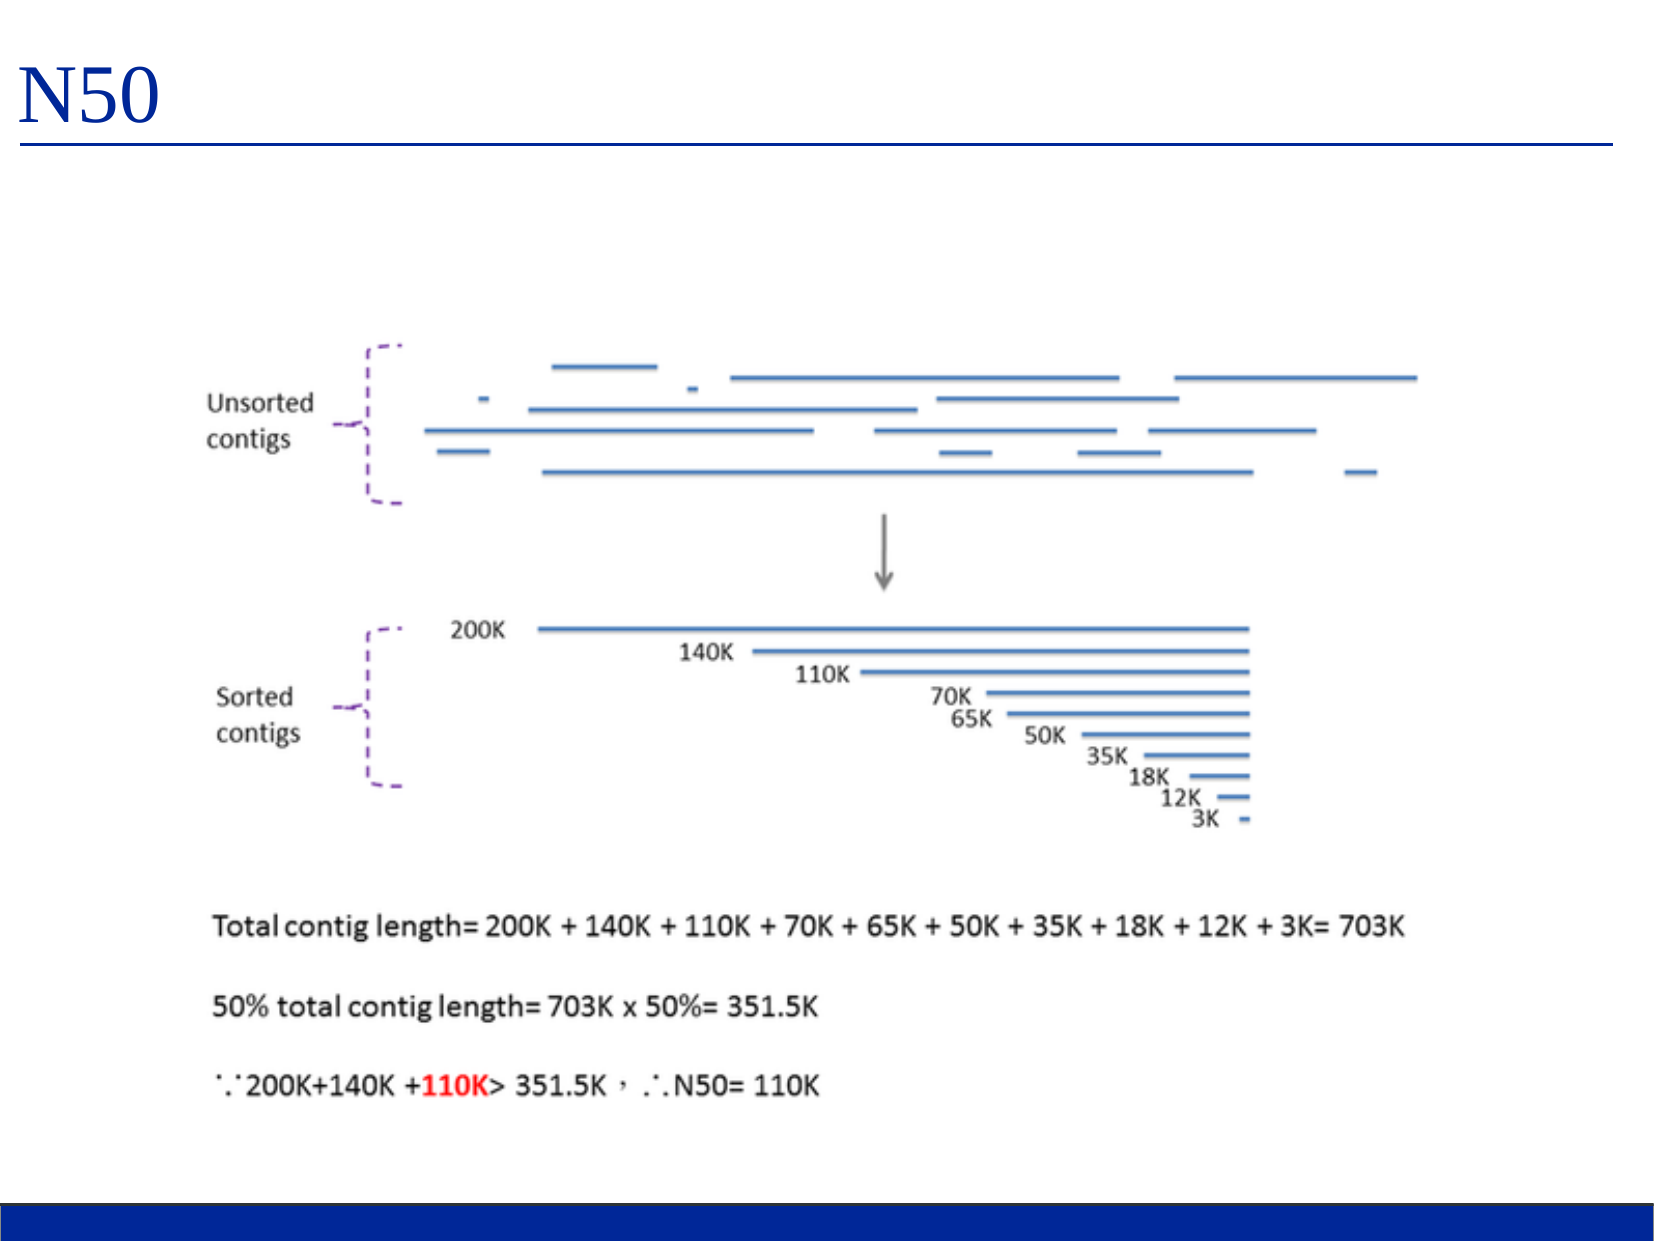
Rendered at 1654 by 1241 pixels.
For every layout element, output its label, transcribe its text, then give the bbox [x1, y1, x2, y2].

title N50 [17, 0, 1589, 198]
picture [200, 332, 1426, 1100]
